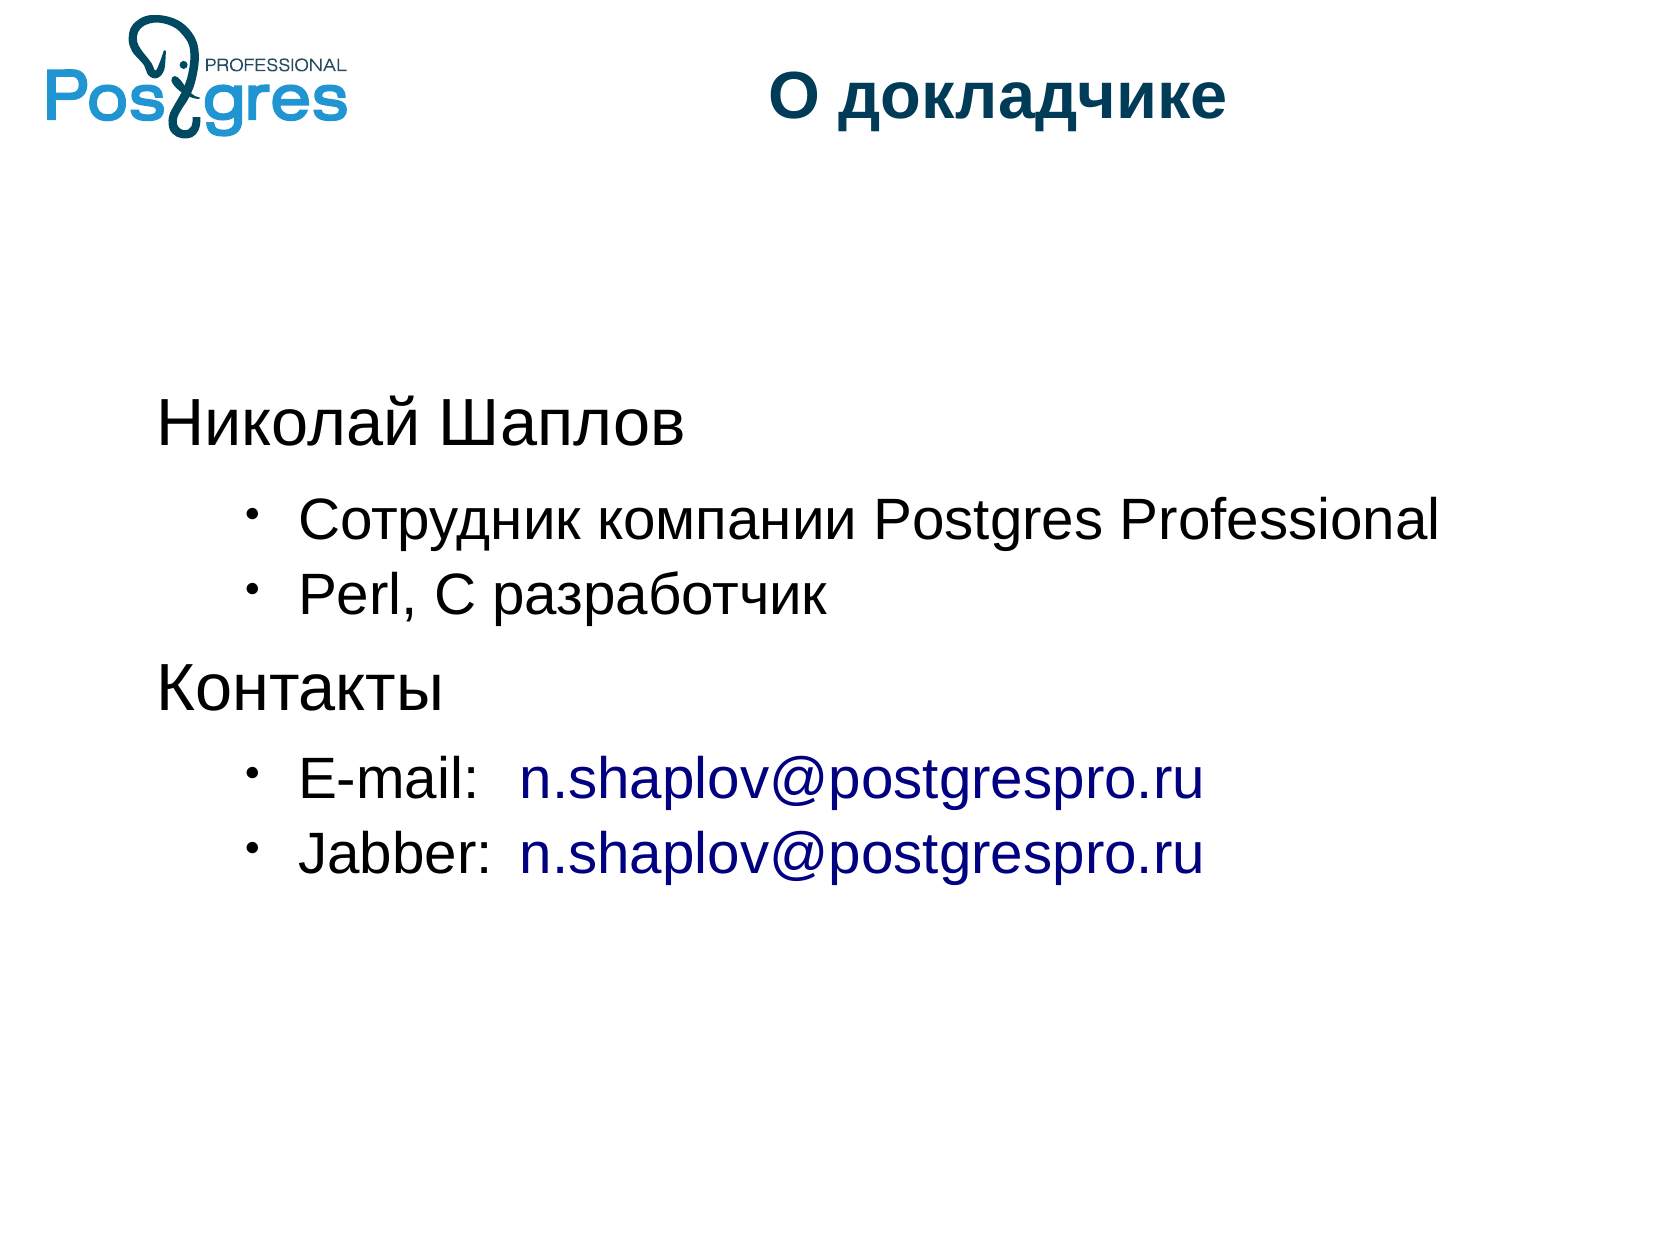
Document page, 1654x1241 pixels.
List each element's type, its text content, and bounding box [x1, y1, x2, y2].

text_box Николай Шаплов Сотрудник компании Postgres Professional Perl, С разработчик Контакты E-mail: n.shaplov@postgrespro.ru Jabber: n.shaplov@postgrespro.ru [141, 366, 1536, 980]
title О докладчике [389, 49, 1607, 142]
